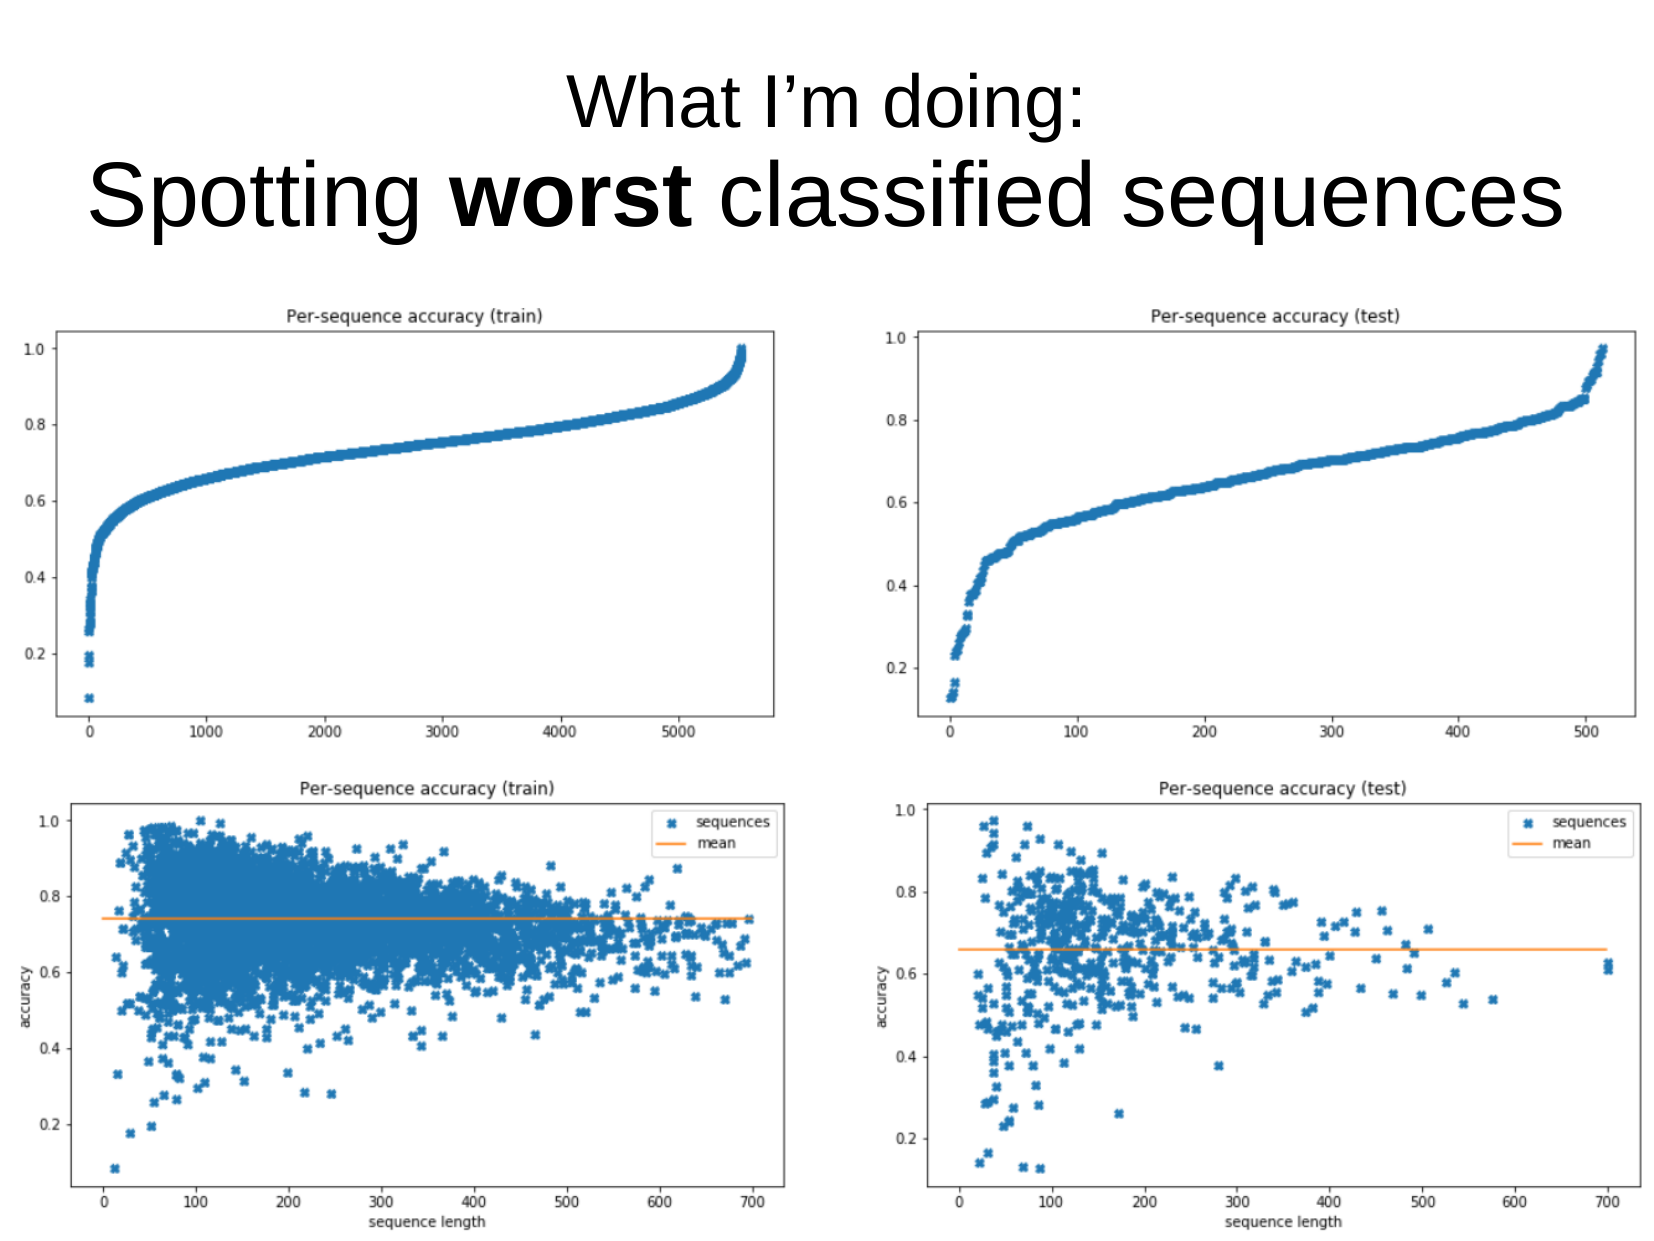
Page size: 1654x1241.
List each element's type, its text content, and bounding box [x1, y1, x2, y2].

picture [0, 767, 1654, 1236]
picture [11, 286, 1654, 756]
title What I’m doing: Spotting worst classified sequences [82, 49, 1571, 257]
